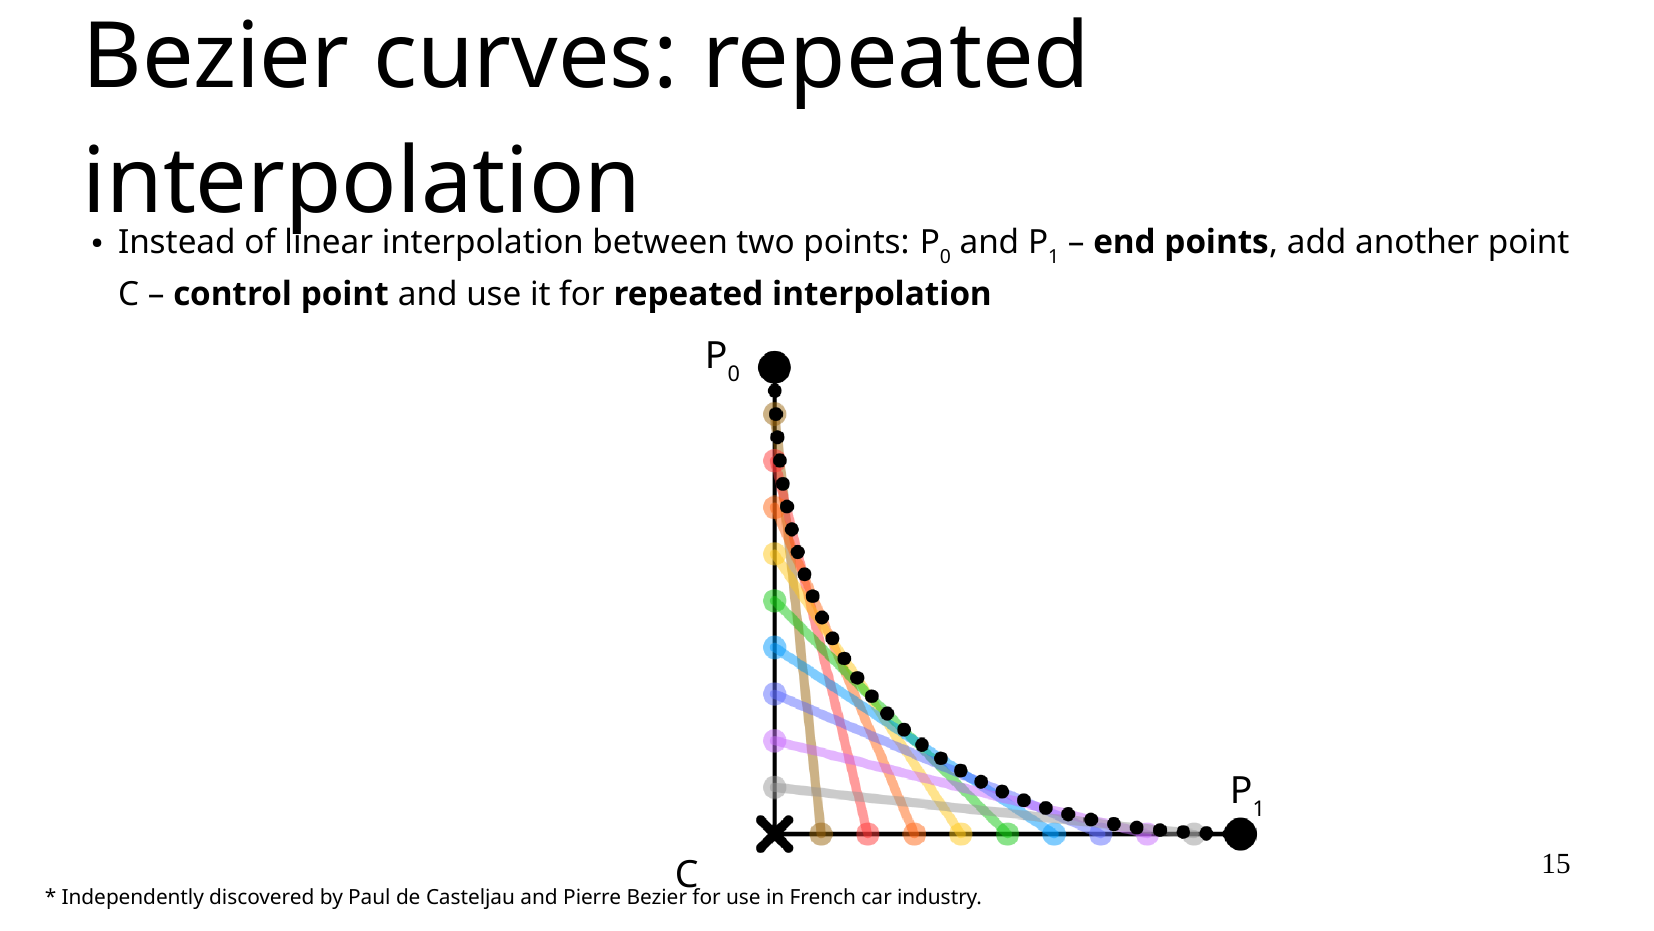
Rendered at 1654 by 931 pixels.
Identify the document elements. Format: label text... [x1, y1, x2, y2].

text_box P0 [690, 321, 811, 421]
title Bezier curves: repeated interpolation [82, 37, 1571, 193]
picture [720, 344, 1272, 865]
list Instead of linear interpolation between two points: P0 and P1 – end points, add another point C – control point and use it for repeated interpolation [82, 217, 1571, 316]
text_box P1 [1215, 756, 1336, 856]
text_box * Independently discovered by Paul de Casteljau and Pierre Bezier for use in French car industry. [30, 874, 1636, 916]
text_box C [660, 840, 736, 874]
